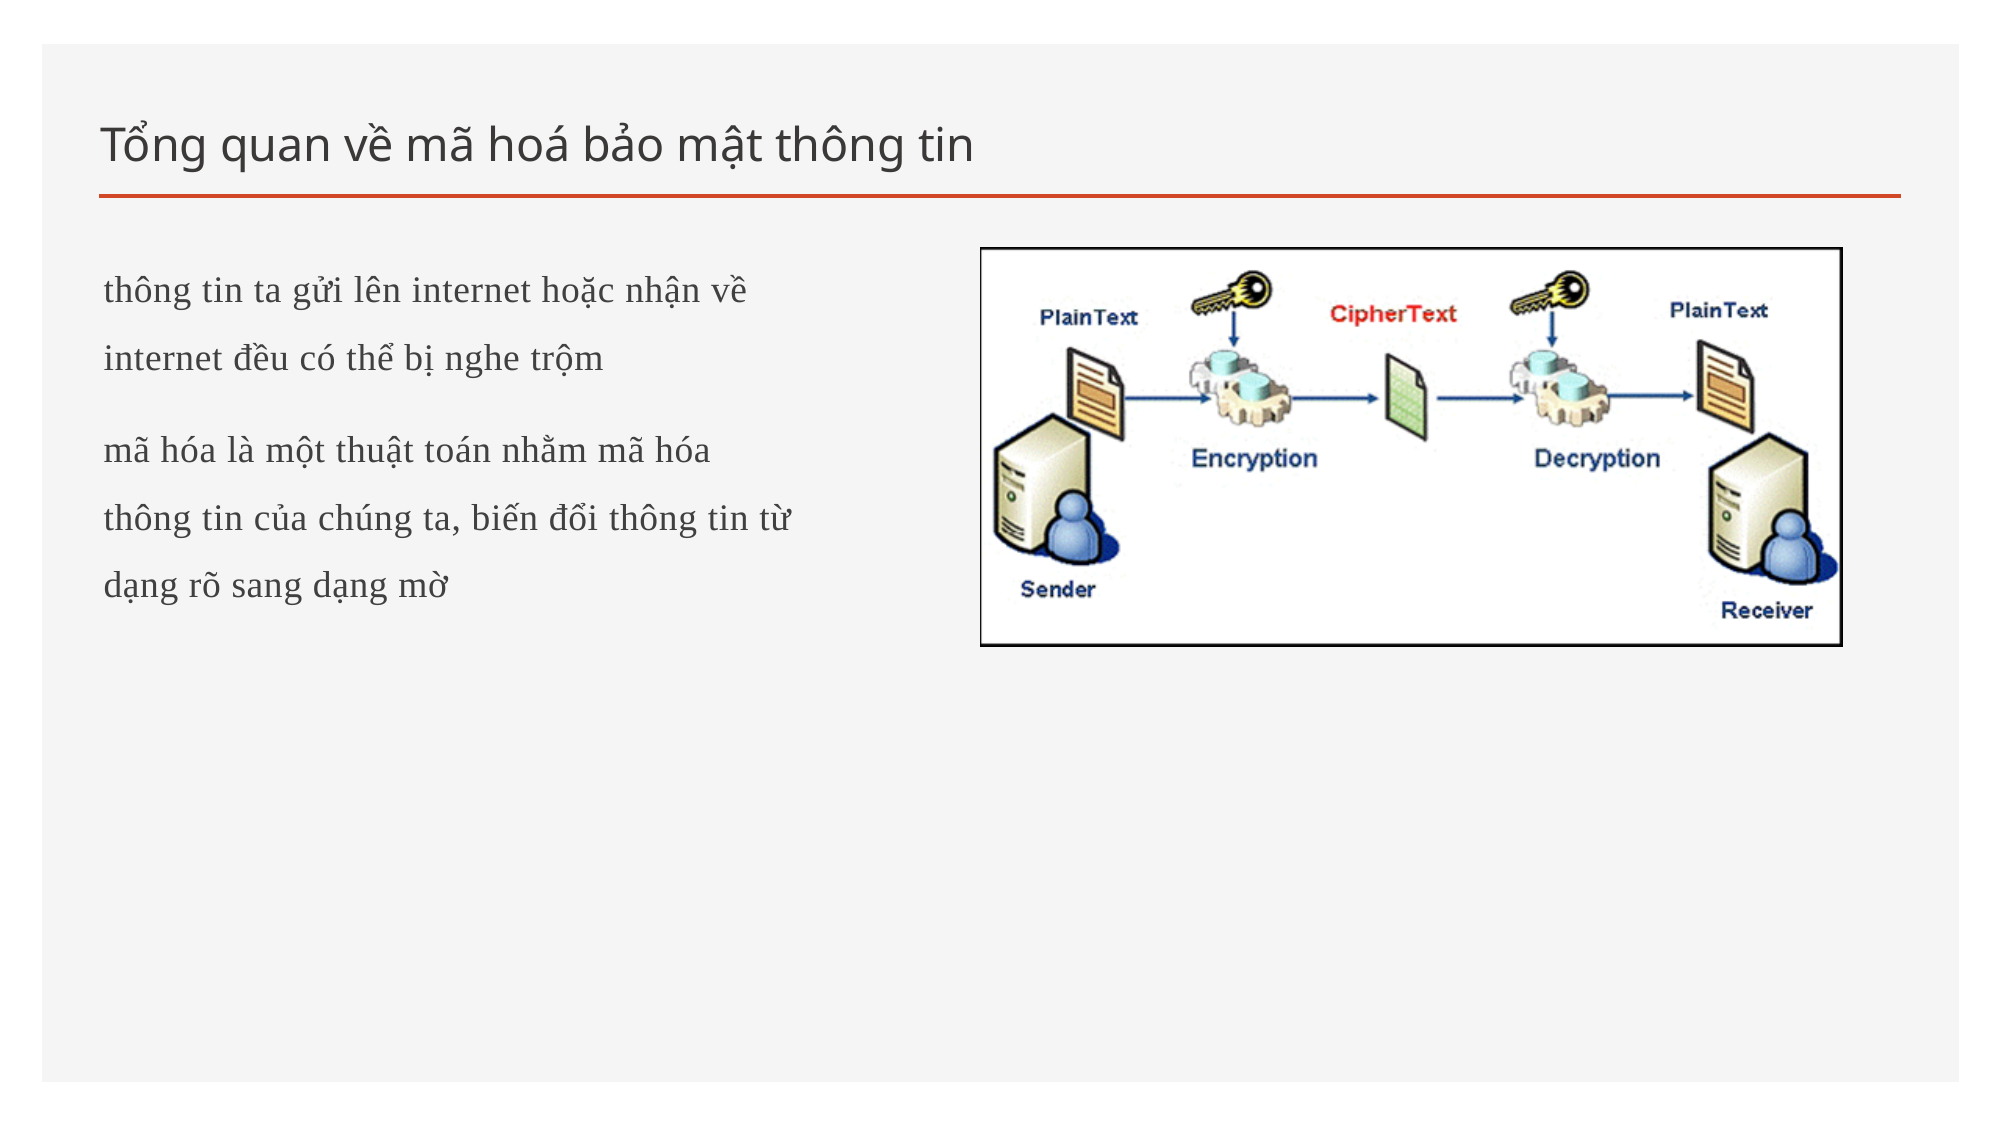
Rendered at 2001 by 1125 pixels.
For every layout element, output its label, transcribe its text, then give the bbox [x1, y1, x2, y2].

title Tổng quan về mã hoá bảo mật thông tin [85, 73, 1214, 179]
list thông tin ta gửi lên internet hoặc nhận về internet đều có thể bị nghe trộm mã hóa là một thuật toán nhằm mã hóa thông tin của chúng ta, biến đổi thông tin từ dạng rõ sang dạng mờ [88, 235, 814, 889]
picture [980, 247, 1843, 647]
